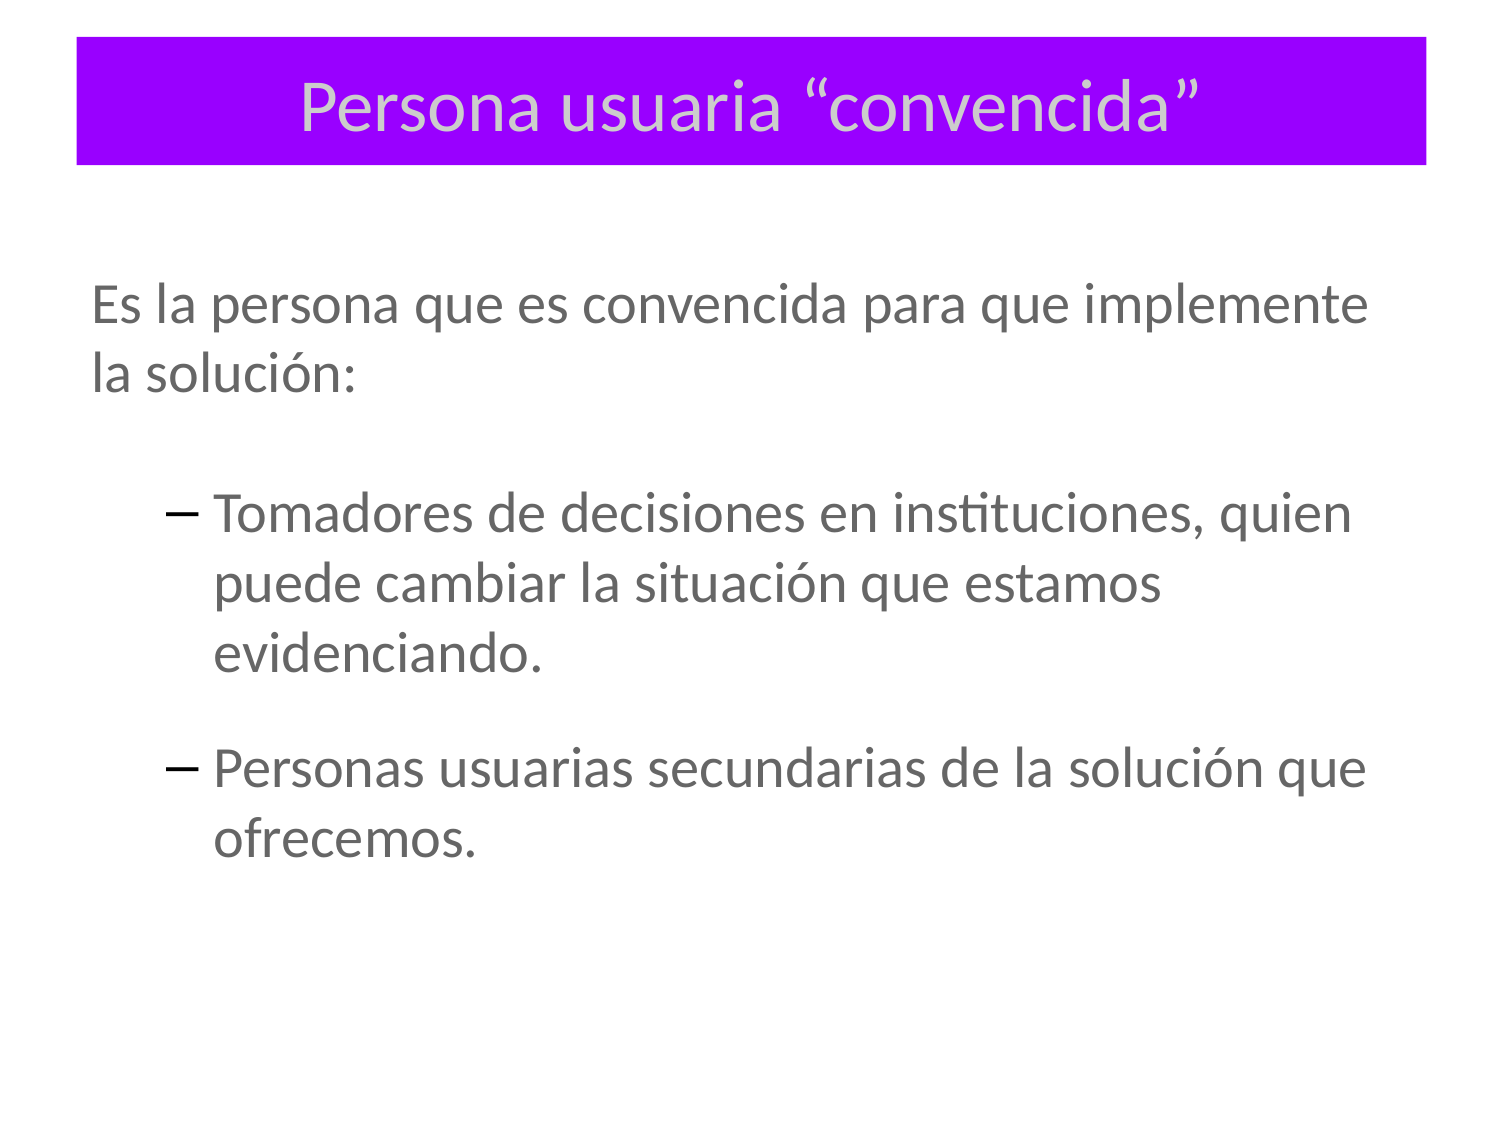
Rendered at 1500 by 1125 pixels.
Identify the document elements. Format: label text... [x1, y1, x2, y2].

text_box Persona usuaria “convencida” [76, 36, 1427, 166]
text_box Es la persona que es convencida para que implemente la solución: Tomadores de decisiones en instituciones, quien puede cambiar la situación que estamos evidenciando. Personas usuarias secundarias de la solución que ofrecemos. [76, 257, 1427, 793]
